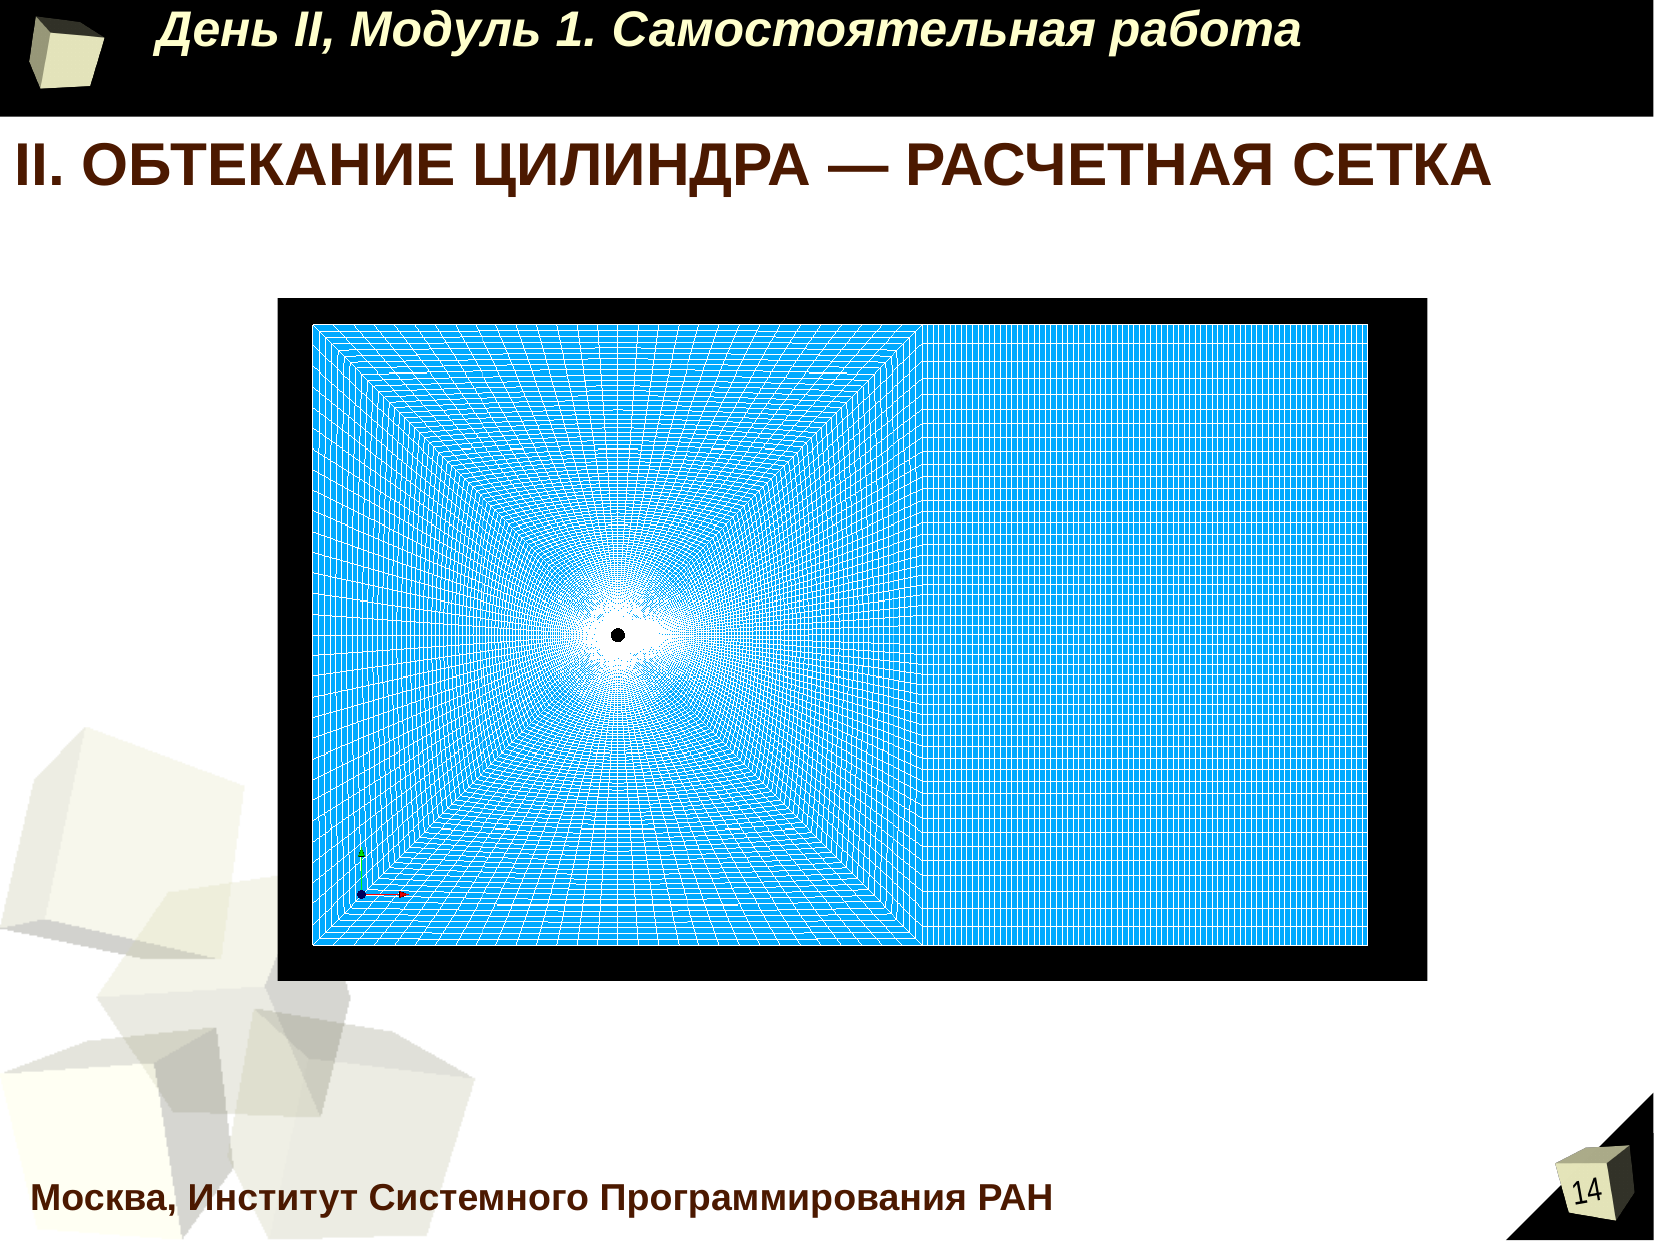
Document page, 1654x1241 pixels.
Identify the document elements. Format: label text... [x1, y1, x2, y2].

text_box II. ОБТЕКАНИЕ ЦИЛИНДРА — РАСЧЕТНАЯ СЕТКА [0, 122, 1654, 213]
picture [0, 298, 1428, 1241]
picture [464, 1193, 472, 1198]
